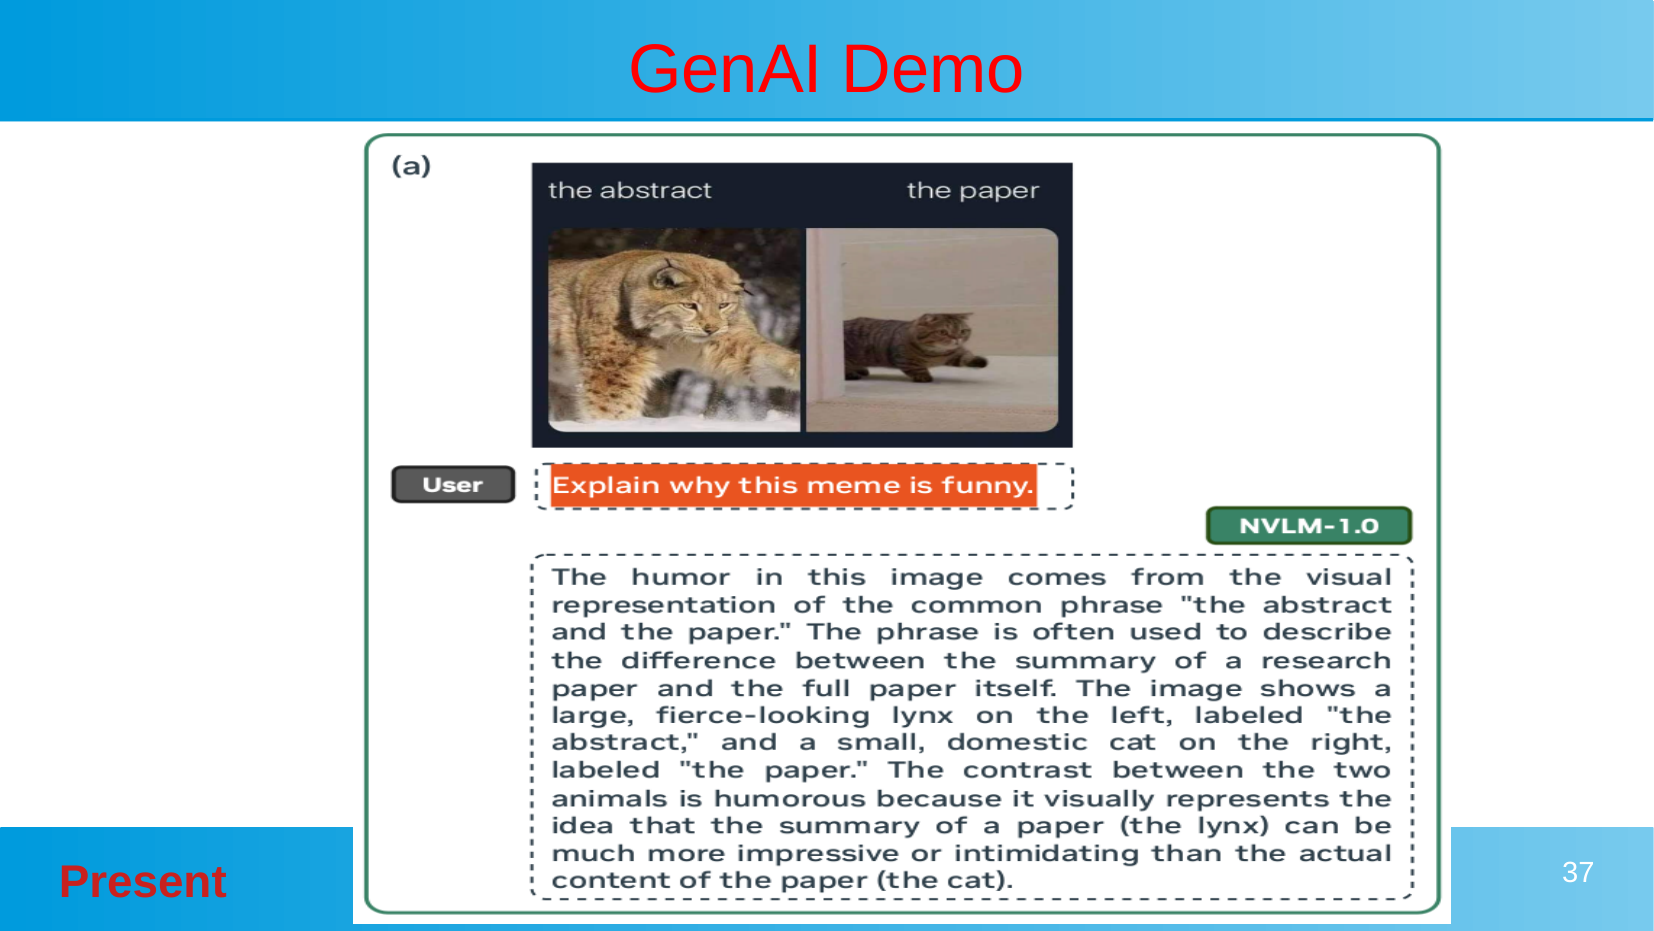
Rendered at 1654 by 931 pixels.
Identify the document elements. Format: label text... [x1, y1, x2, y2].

picture [353, 125, 1451, 924]
title GenAI Demo [59, 29, 1595, 108]
